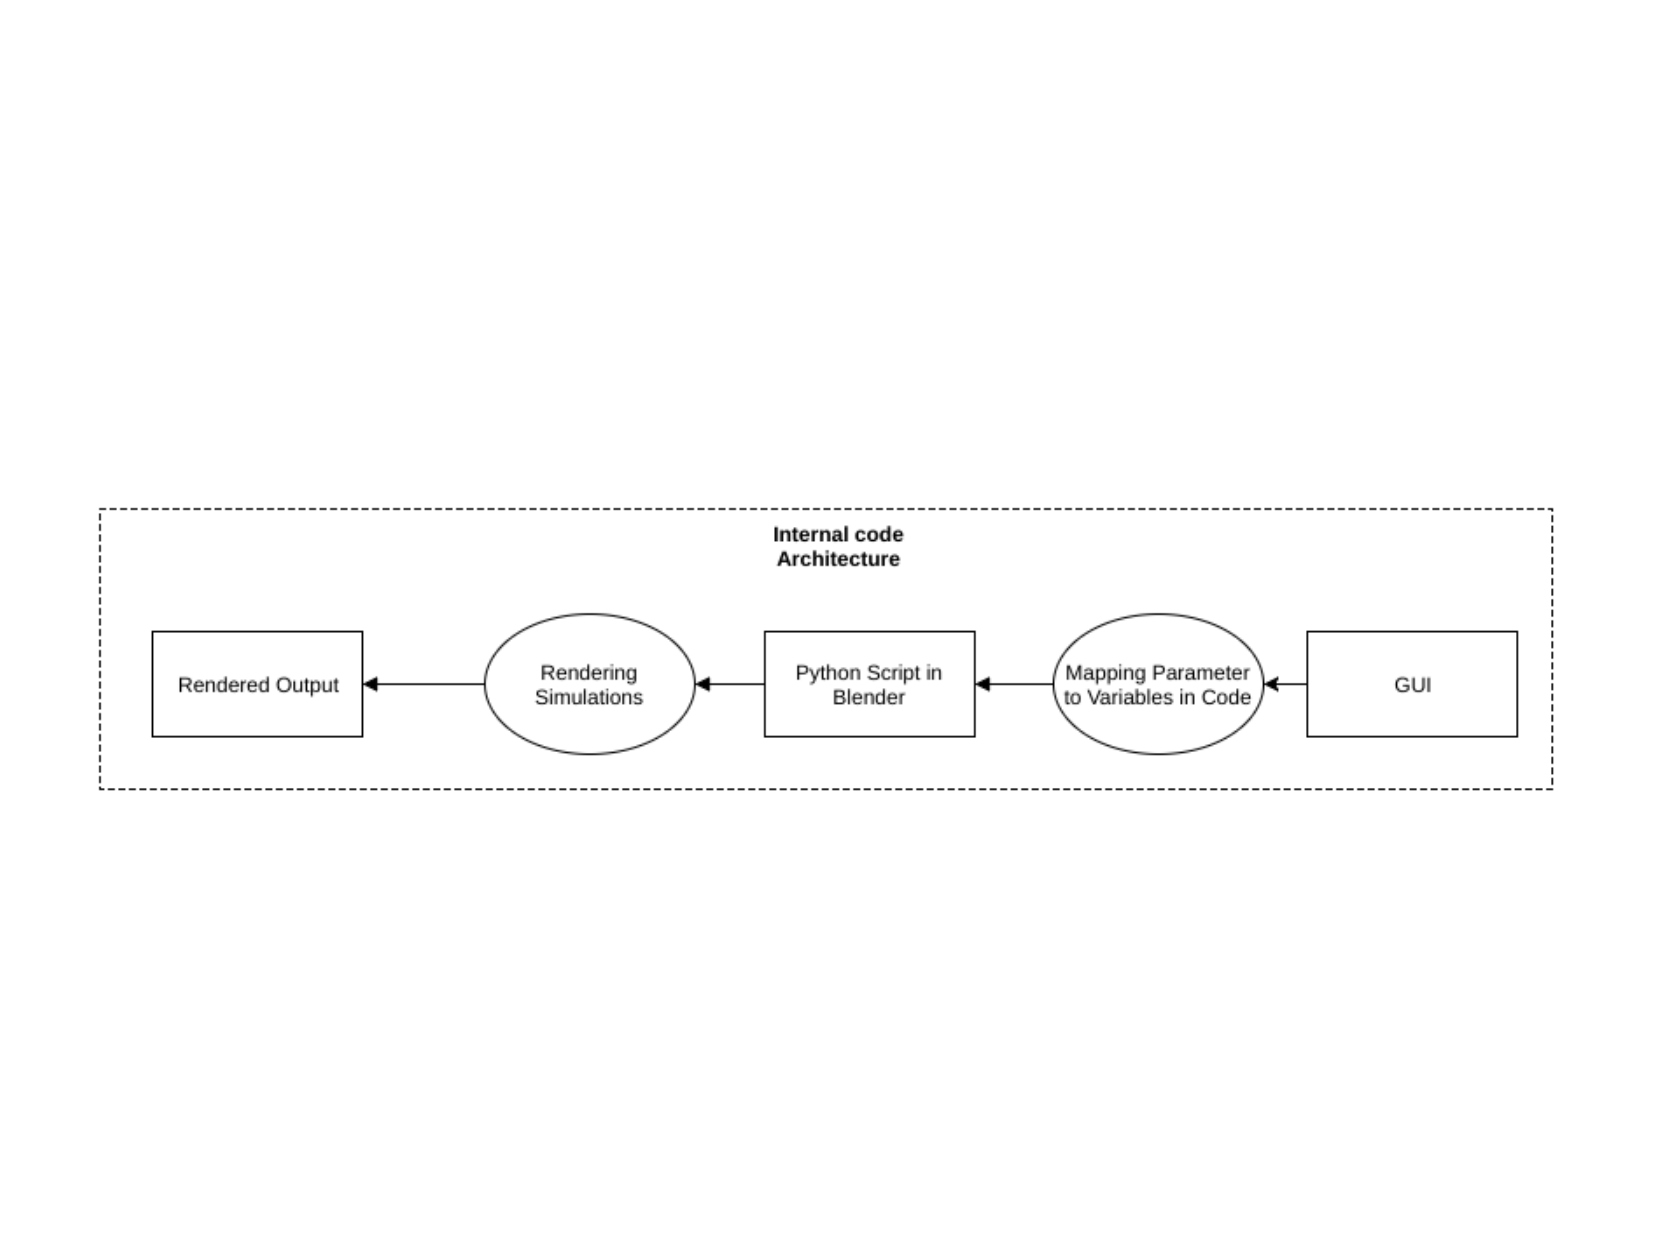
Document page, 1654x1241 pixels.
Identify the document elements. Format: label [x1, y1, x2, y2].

picture [82, 491, 1571, 808]
